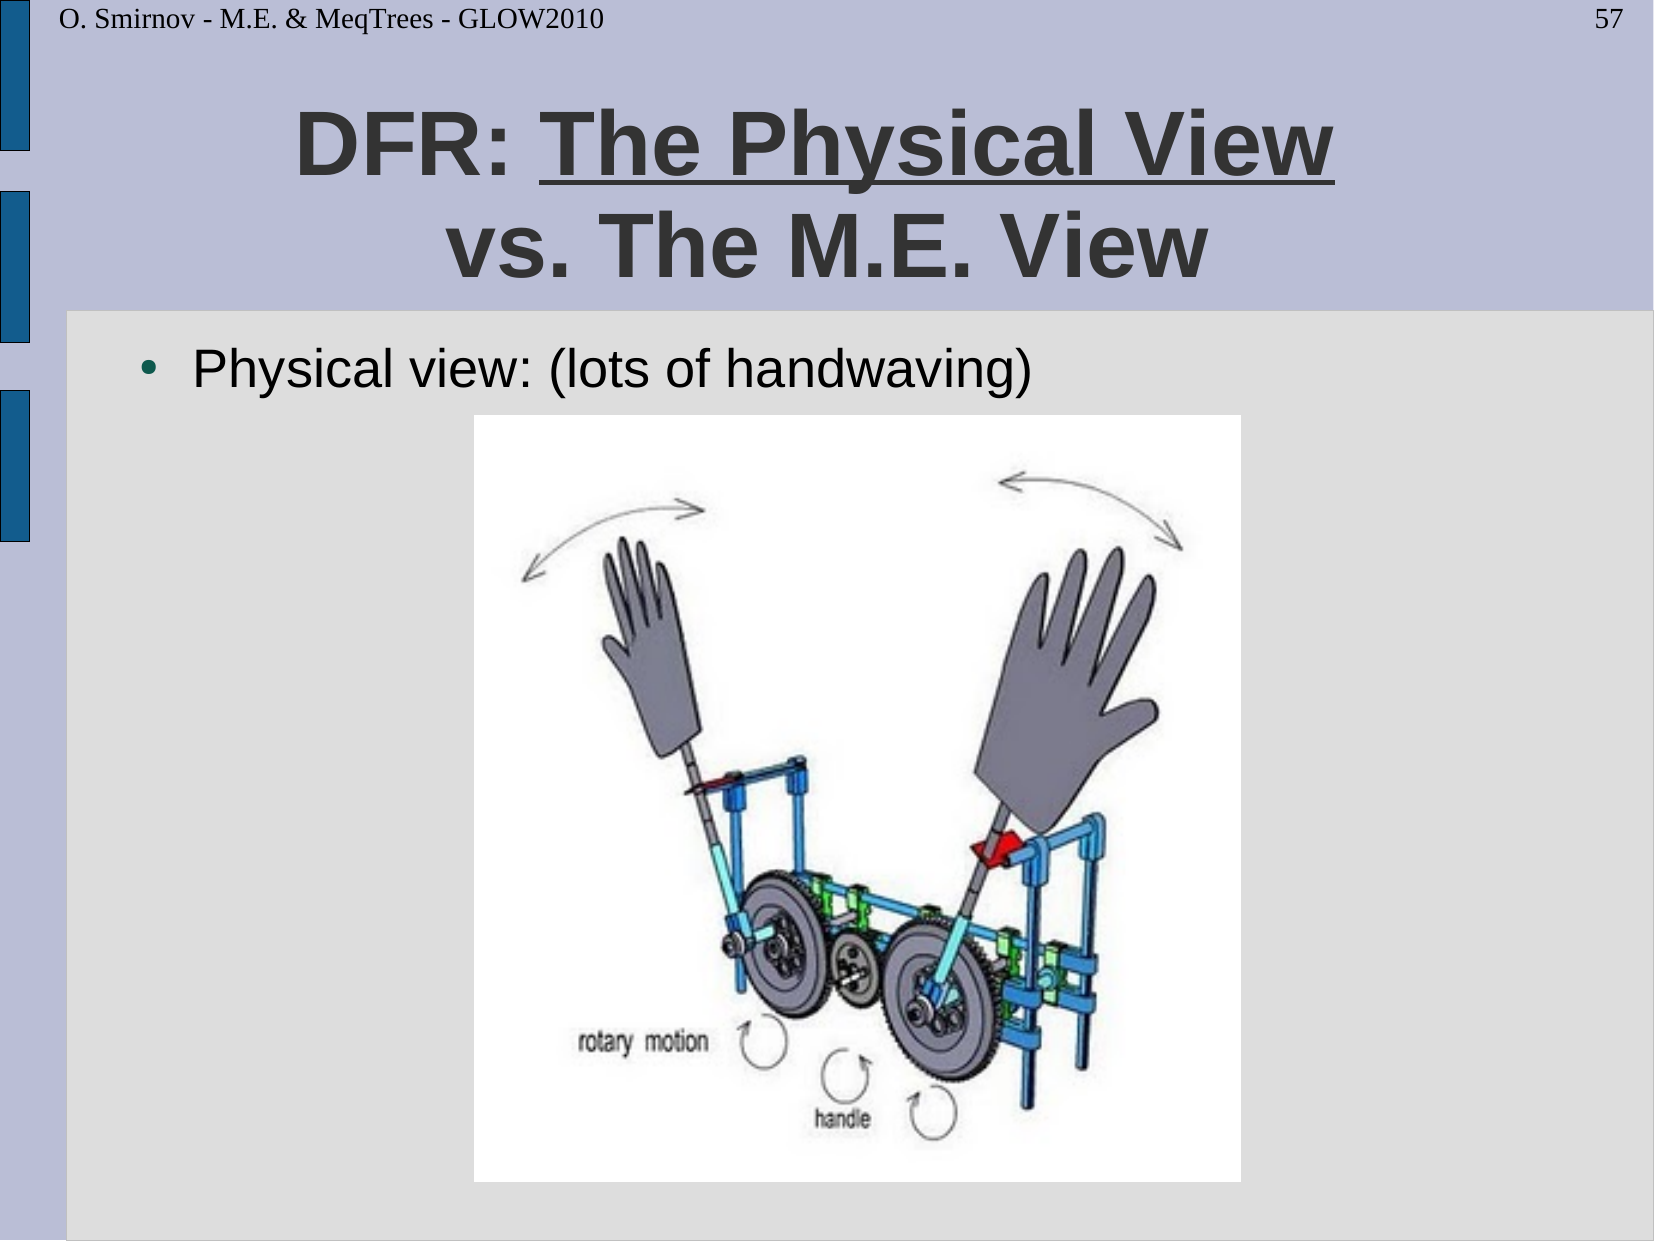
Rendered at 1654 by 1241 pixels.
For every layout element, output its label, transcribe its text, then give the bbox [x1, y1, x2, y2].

picture [474, 415, 1241, 1182]
list Physical view: (lots of handwaving) [121, 338, 1534, 1158]
title DFR: The Physical View vs. The M.E. View [121, 91, 1534, 299]
